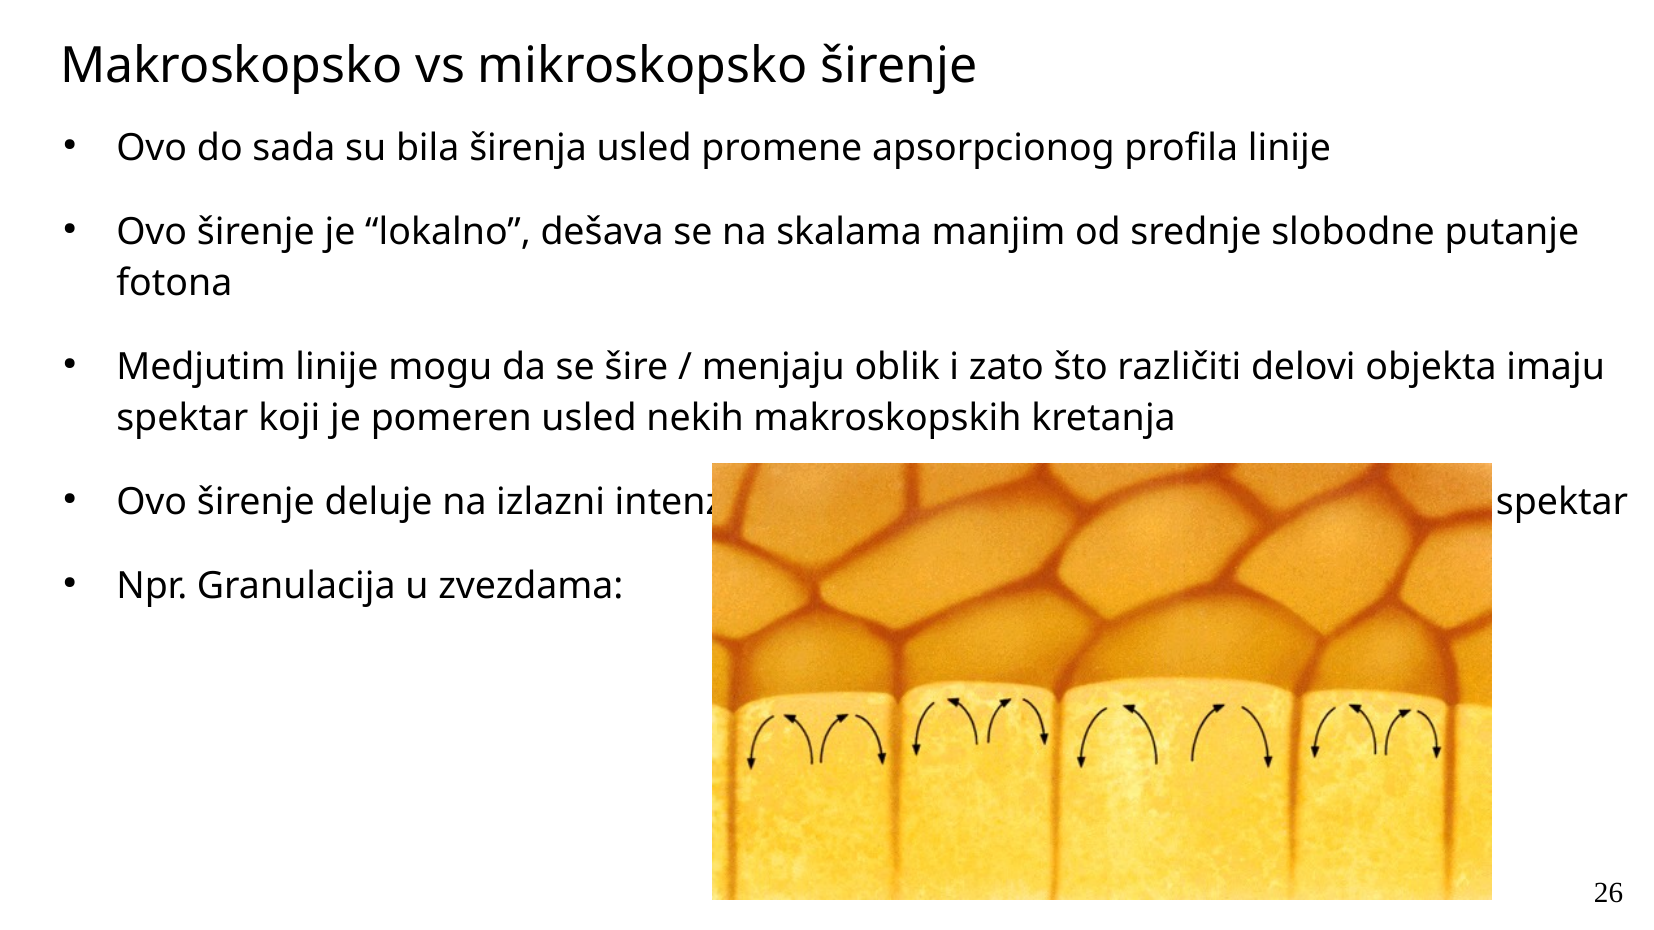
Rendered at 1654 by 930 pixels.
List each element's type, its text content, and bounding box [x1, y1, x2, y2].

picture [712, 463, 1492, 901]
list Ovo do sada su bila širenja usled promene apsorpcionog profila linije Ovo širenje je “lokalno”, dešava se na skalama manjim od srednje slobodne putanje fotona Medjutim linije mogu da se šire / menjaju oblik i zato što različiti delovi objekta imaju spektar koji je pomeren usled nekih makroskopskih kretanja Ovo širenje deluje na izlazni intenzitet, u svakom delu objekta nastaje odvojen spektar Npr. Granulacija u zvezdama: [45, 120, 1635, 850]
title Makroskopsko vs mikroskopsko širenje [59, 13, 1648, 113]
